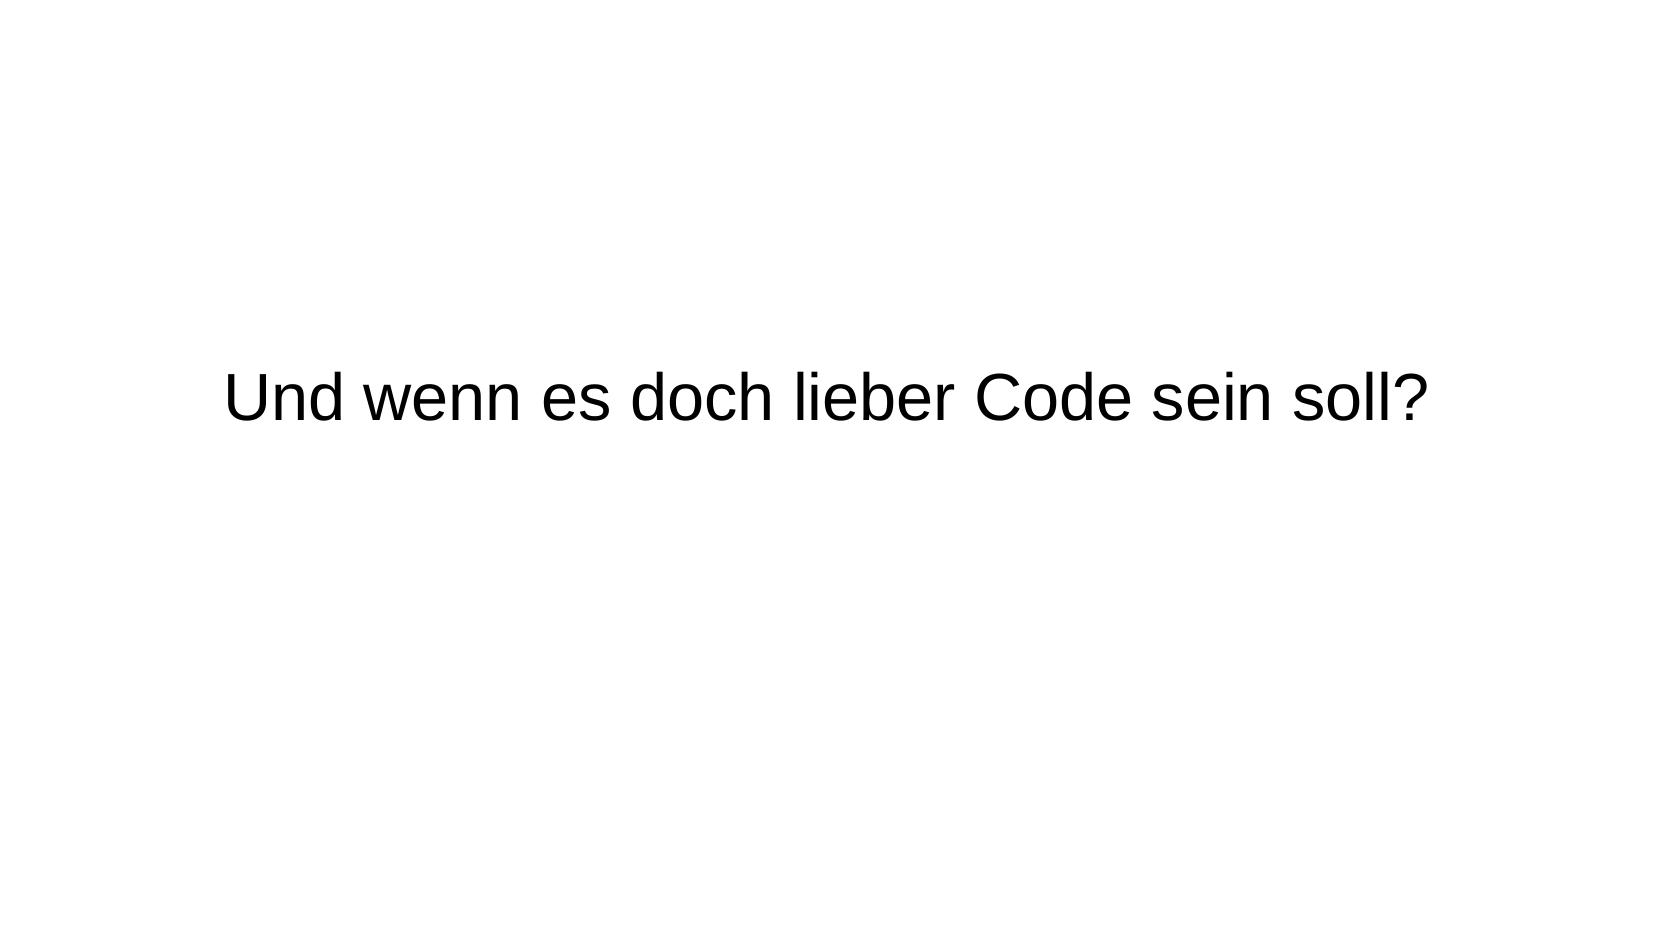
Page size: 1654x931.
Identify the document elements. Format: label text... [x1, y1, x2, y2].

subtitle Und wenn es doch lieber Code sein soll? [82, 37, 1571, 757]
